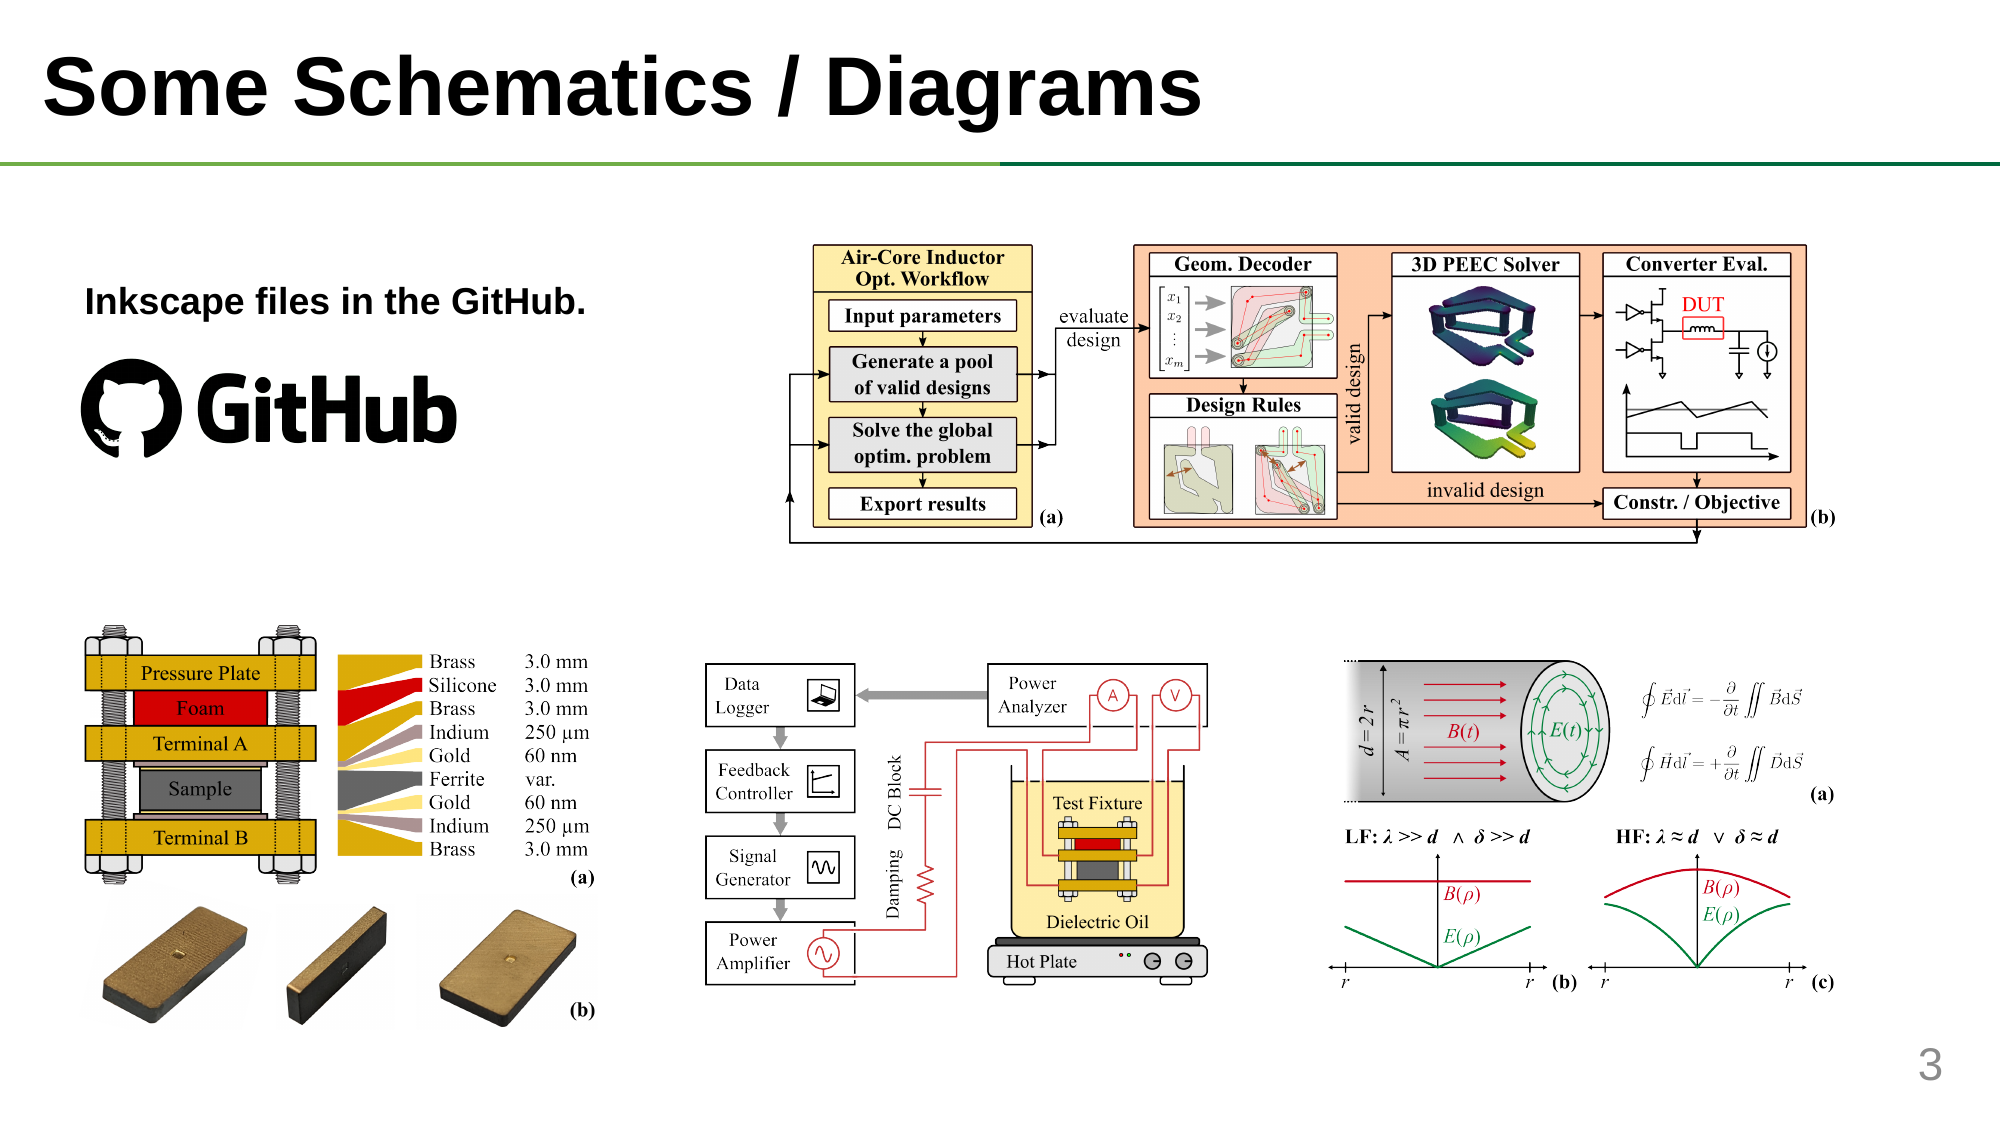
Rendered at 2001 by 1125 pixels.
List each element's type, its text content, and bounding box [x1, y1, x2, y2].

picture [698, 656, 1219, 993]
picture [1322, 653, 1843, 996]
title Some Schematics / Diagrams [27, 44, 1286, 133]
picture [77, 342, 460, 477]
picture [774, 237, 1838, 551]
picture [77, 621, 598, 1030]
text_box Inkscape files in the GitHub. [69, 269, 617, 330]
